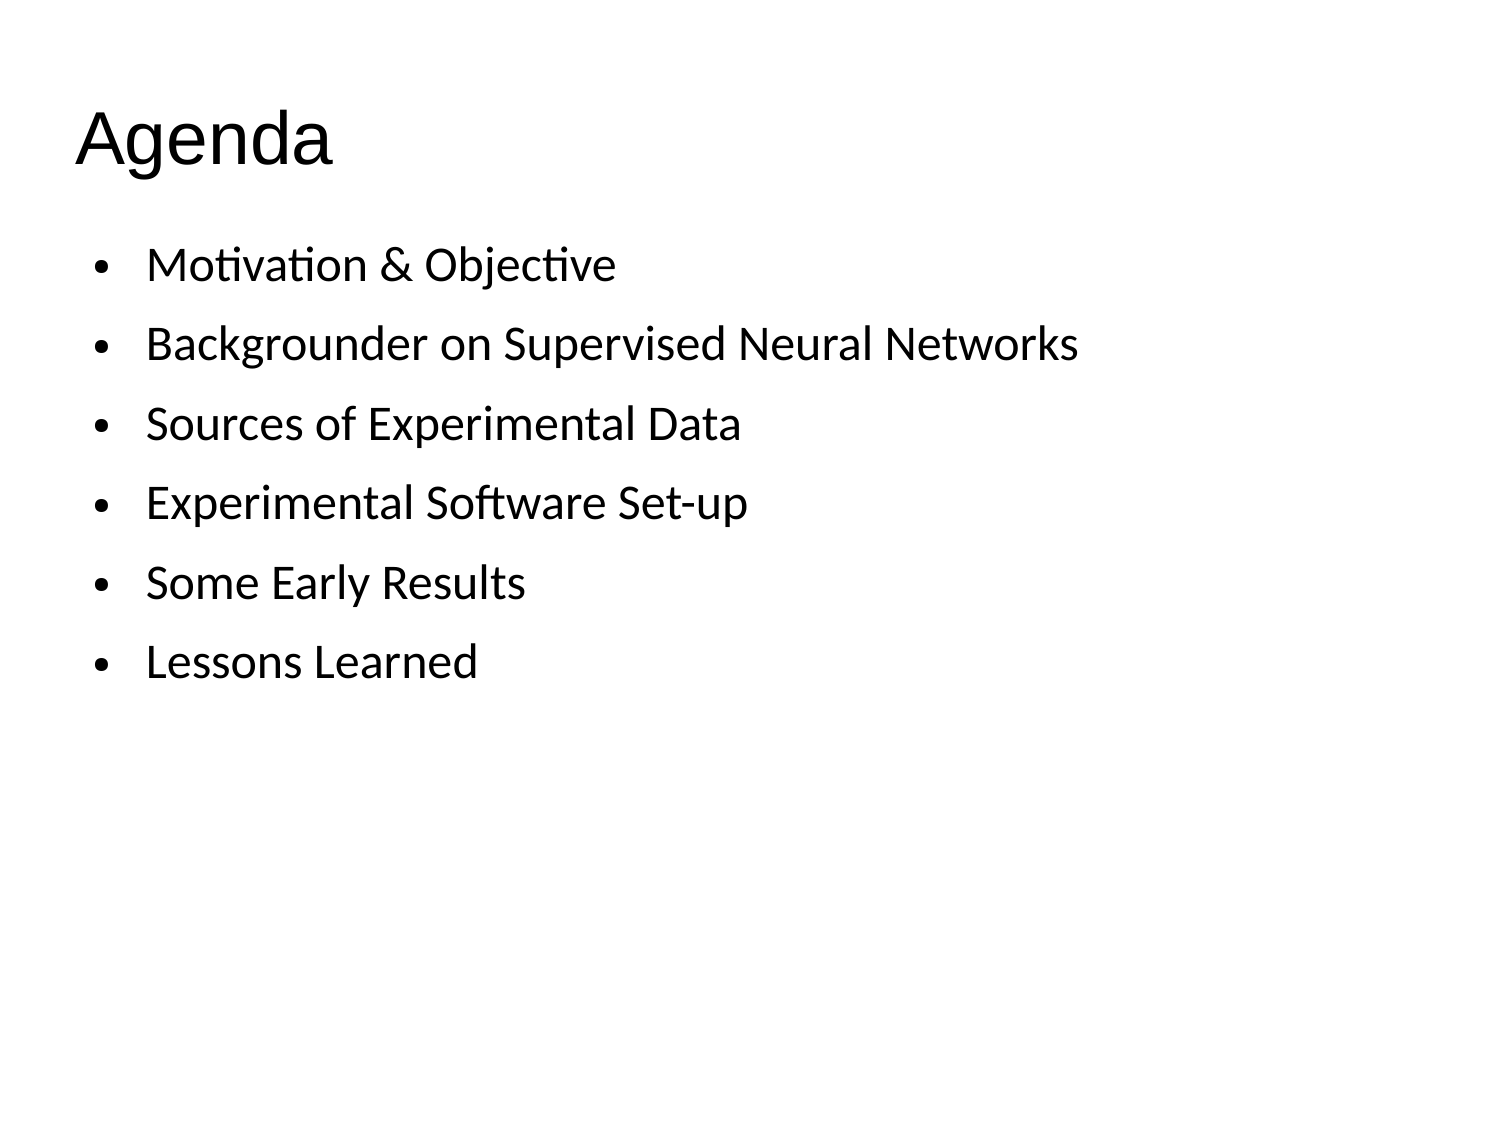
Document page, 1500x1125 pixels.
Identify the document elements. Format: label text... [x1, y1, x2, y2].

title Agenda [75, 45, 1247, 233]
list Motivation & Objective Backgrounder on Supervised Neural Networks Sources of Experimental Data Experimental Software Set-up Some Early Results Lessons Learned [75, 243, 1247, 1005]
